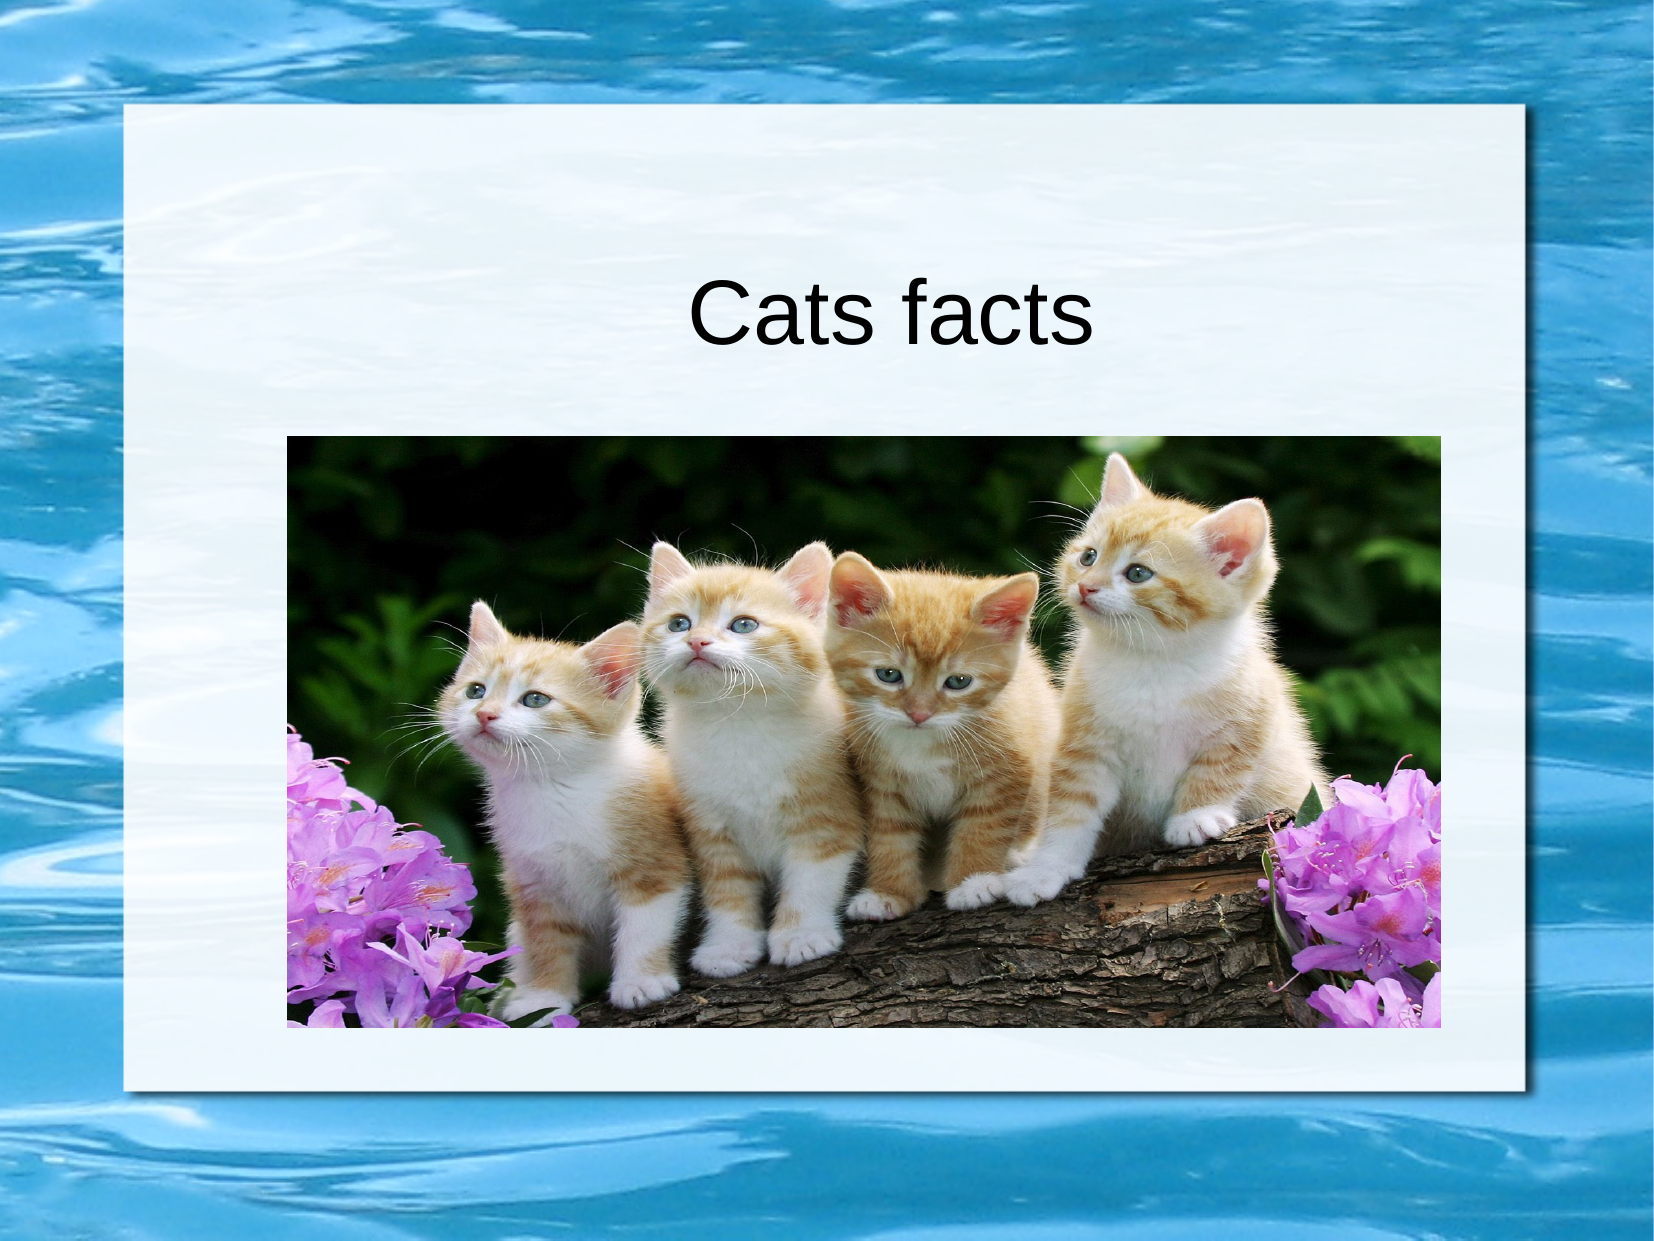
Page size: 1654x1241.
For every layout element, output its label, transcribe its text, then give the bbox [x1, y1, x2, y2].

title Cats facts [212, 224, 1571, 402]
picture [0, 0, 1654, 1241]
